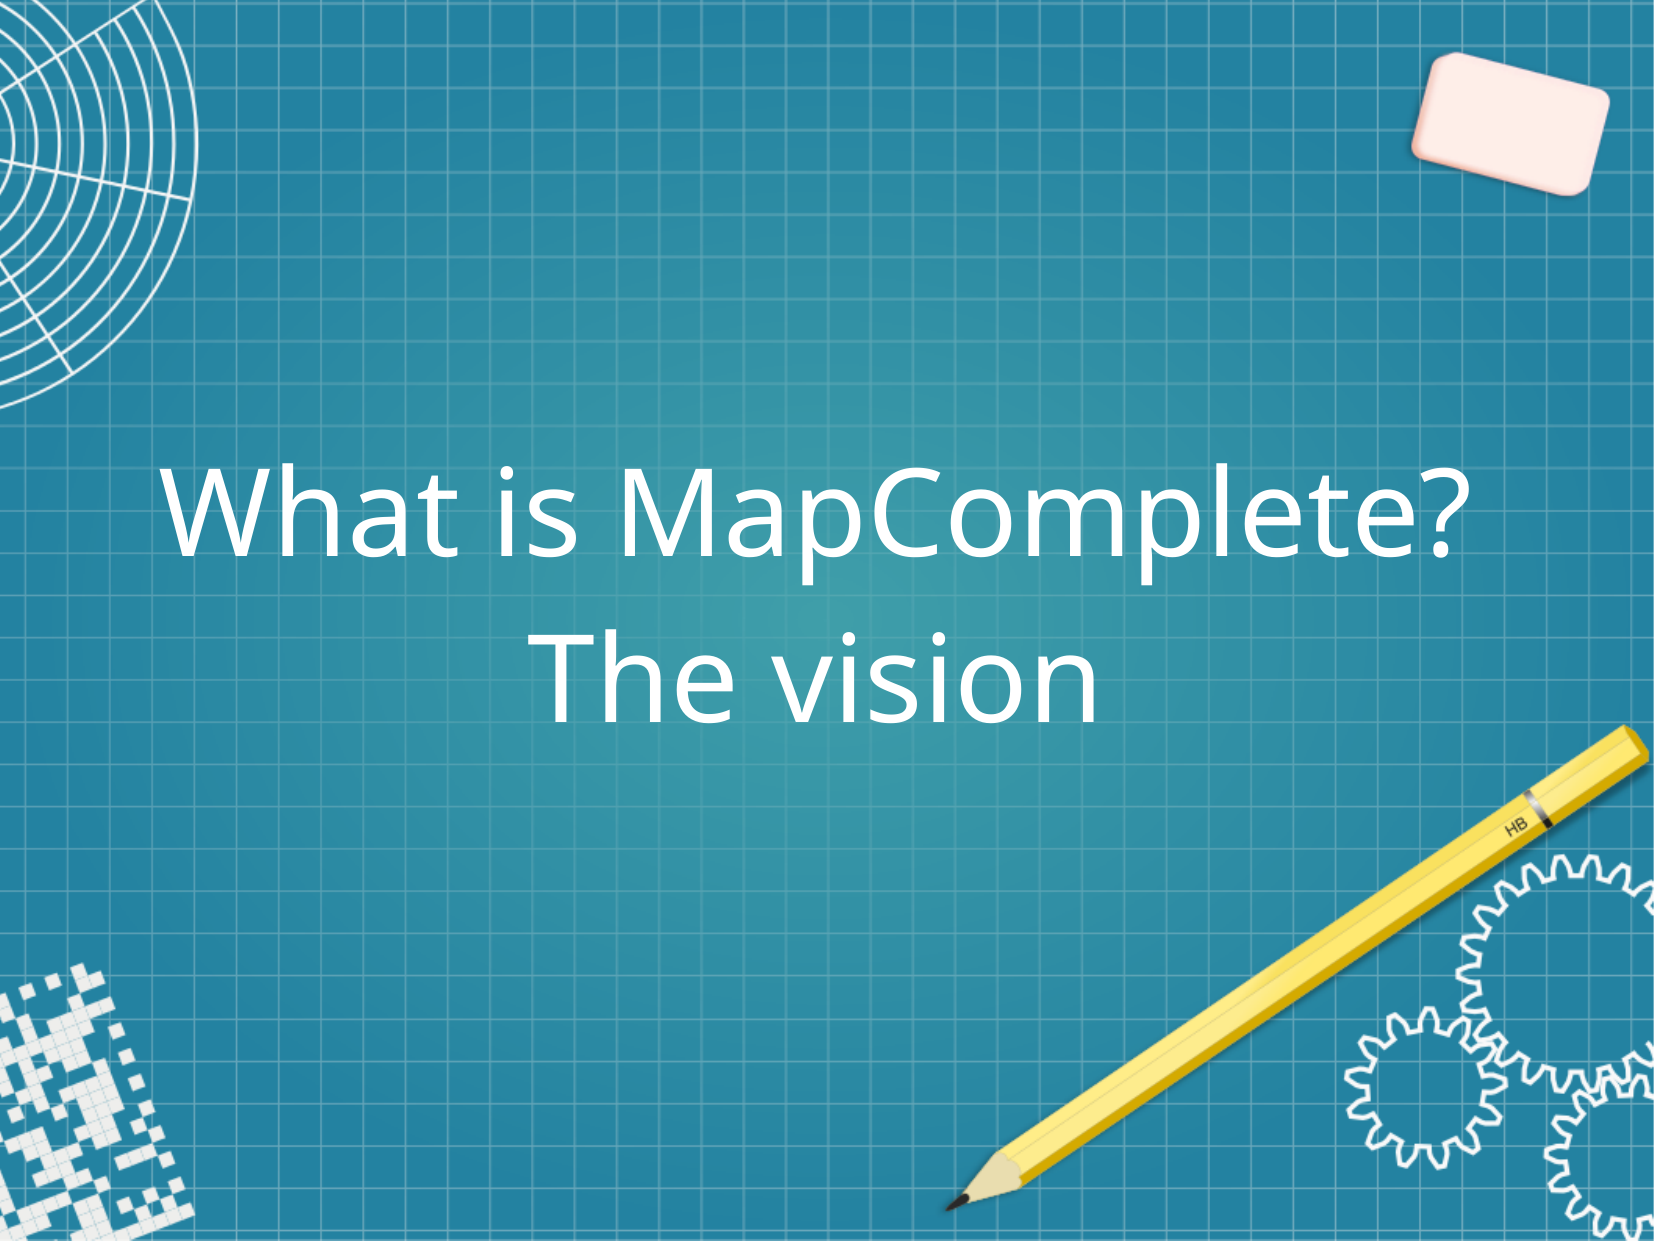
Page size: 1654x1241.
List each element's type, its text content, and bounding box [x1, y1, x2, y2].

picture [0, 0, 1654, 1241]
title What is MapComplete? The vision [71, 450, 1561, 734]
